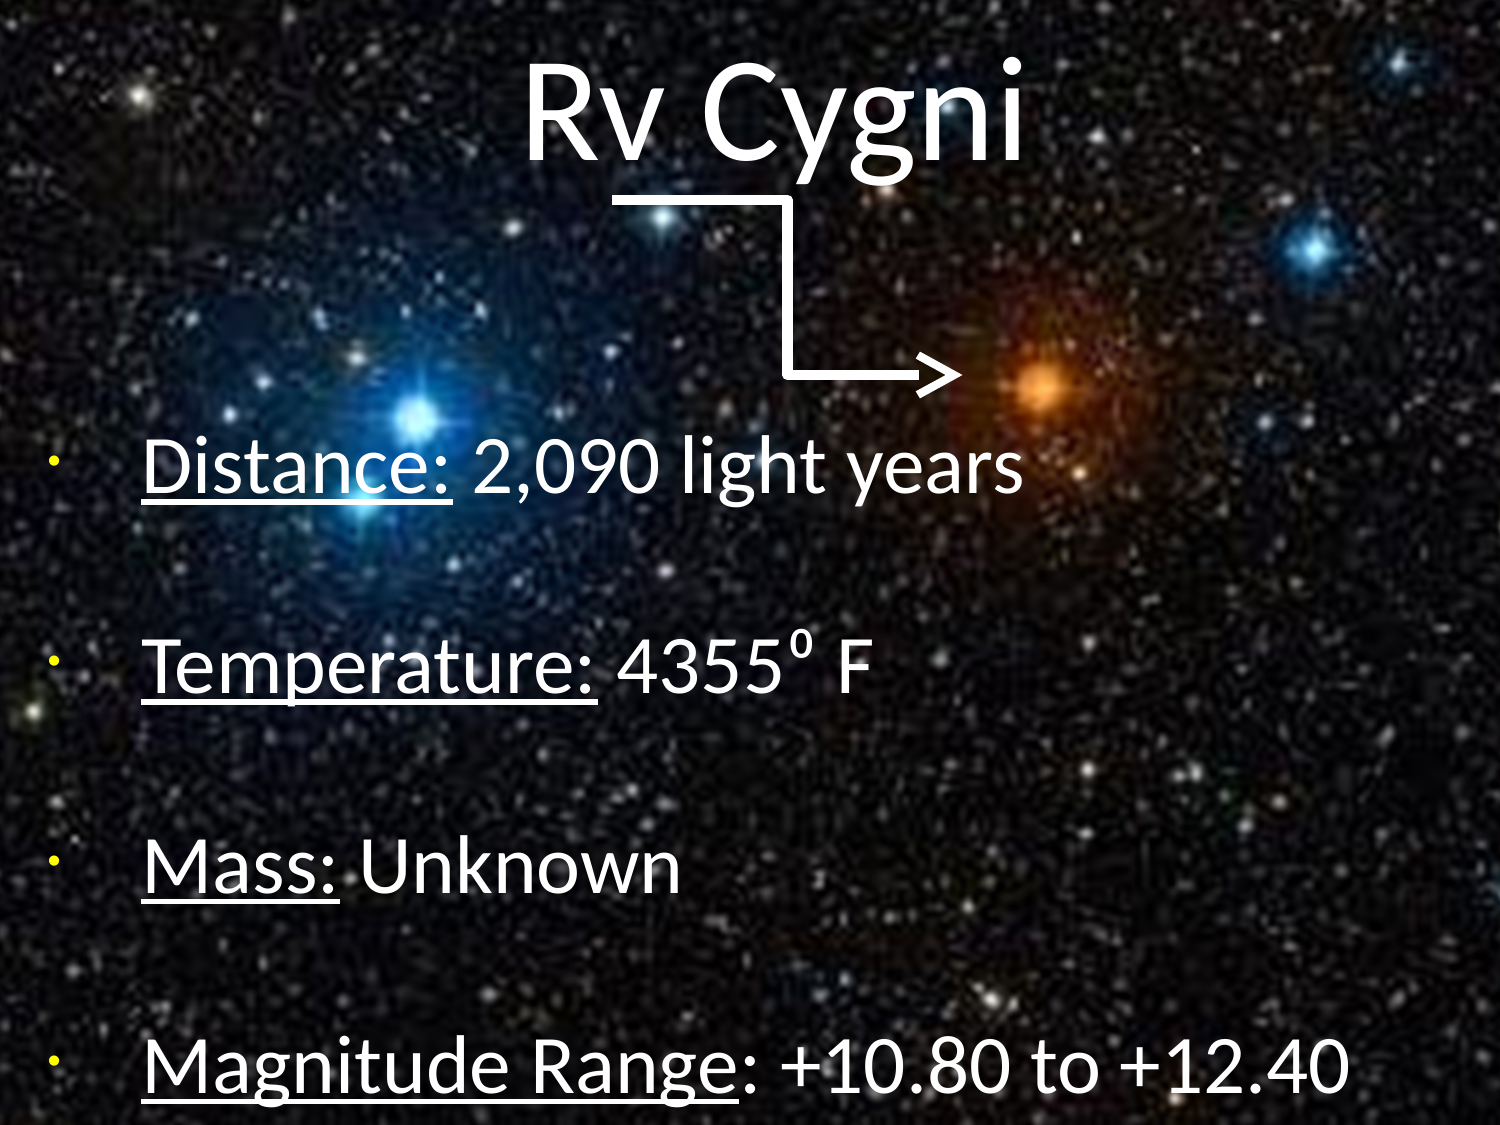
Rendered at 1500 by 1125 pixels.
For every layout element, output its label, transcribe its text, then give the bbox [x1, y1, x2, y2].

picture [0, 0, 1500, 1125]
text_box Distance: 2,090 light years Temperature: 4355⁰ F Mass: Unknown Magnitude Range: +10.80 to +12.40 [32, 402, 1468, 1118]
text_box Rv Cygni [412, 2, 1138, 198]
